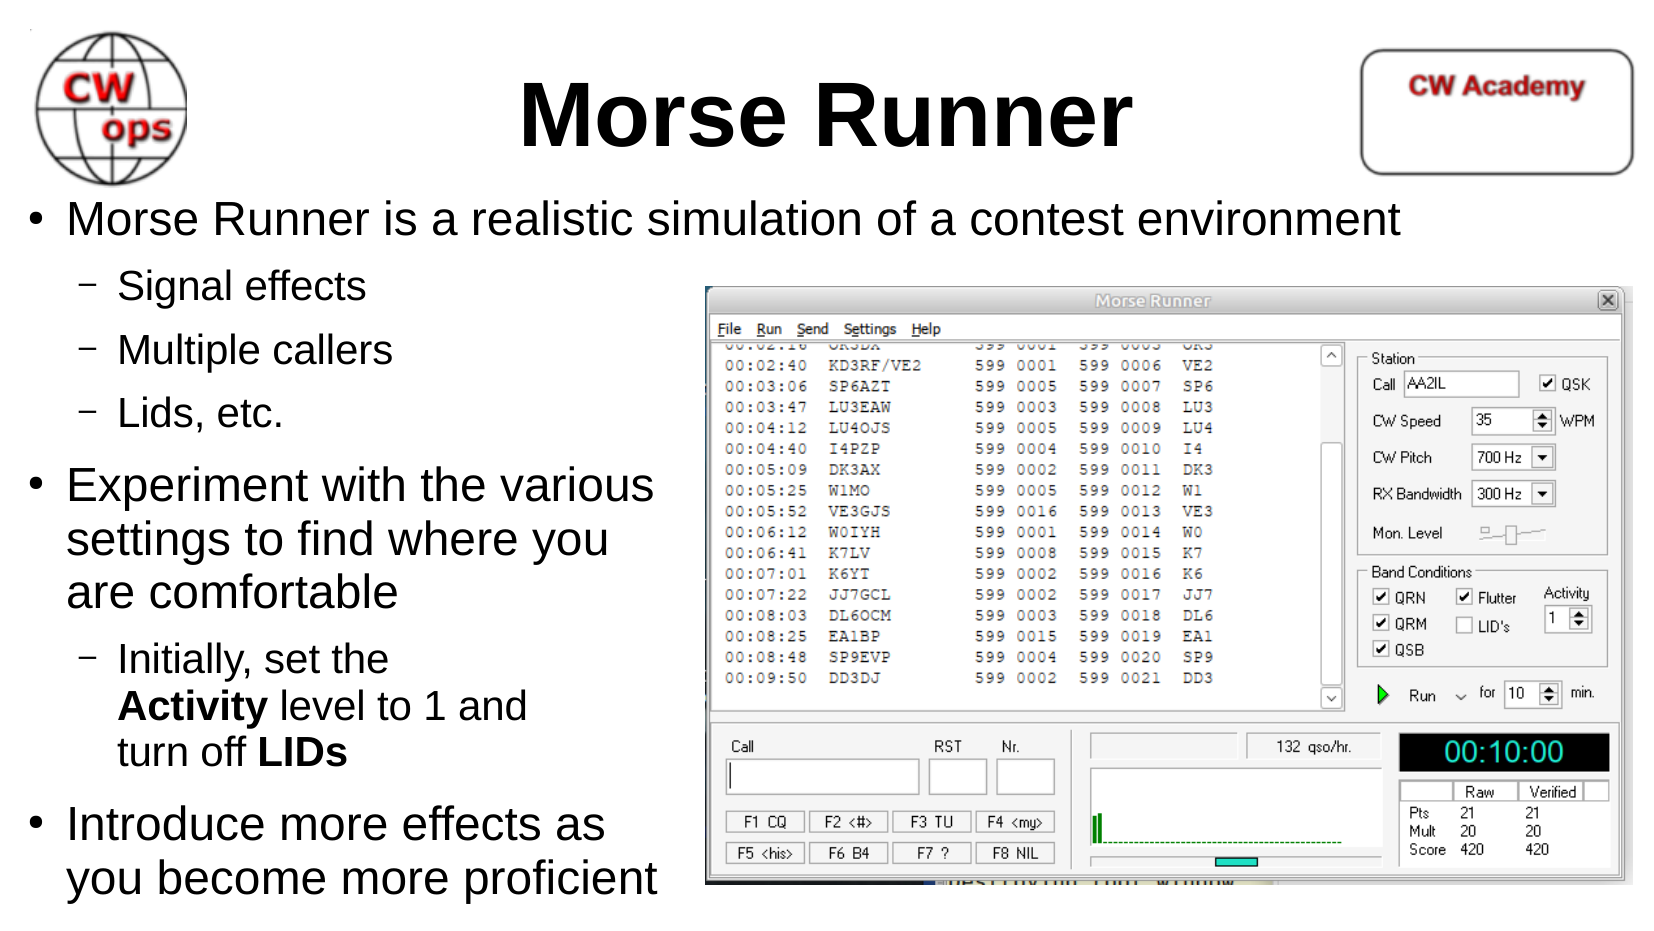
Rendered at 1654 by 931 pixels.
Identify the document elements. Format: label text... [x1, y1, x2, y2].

picture [1571, 37, 1640, 186]
title Morse Runner [82, 37, 1571, 192]
picture [30, 29, 187, 192]
list Morse Runner is a realistic simulation of a contest environment Signal effects Multiple callers Lids, etc. Experiment with the various settings to find where you are comfortable Initially, set the Activity level to 1 and turn off LIDs Introduce more effects as you become more proficient [15, 192, 1651, 916]
picture [705, 286, 1633, 886]
